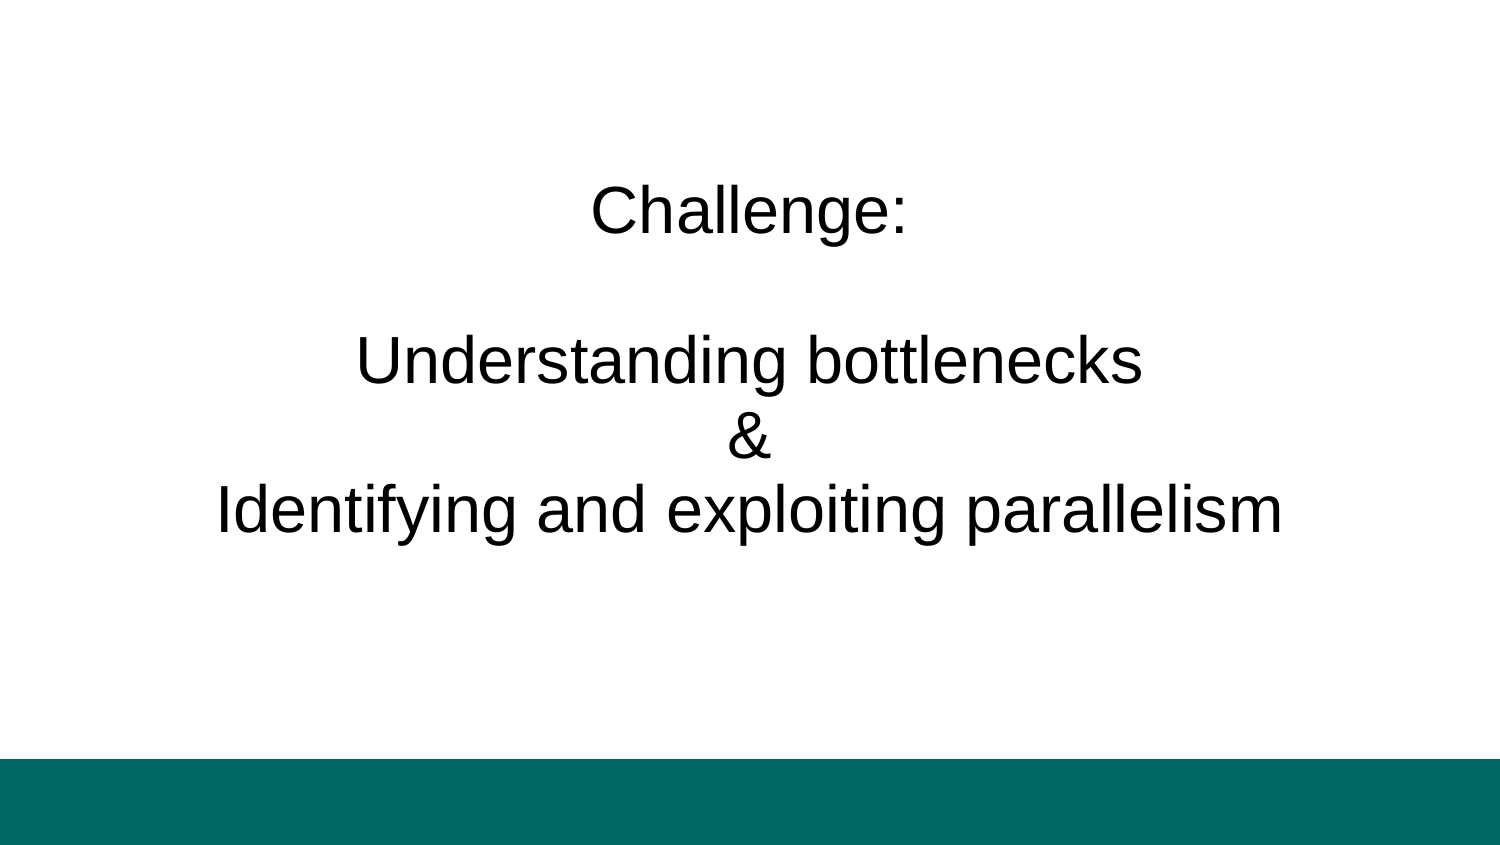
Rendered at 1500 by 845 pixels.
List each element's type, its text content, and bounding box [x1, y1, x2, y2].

subtitle Challenge: Understanding bottlenecks & Identifying and exploiting parallelism [75, 33, 1425, 688]
